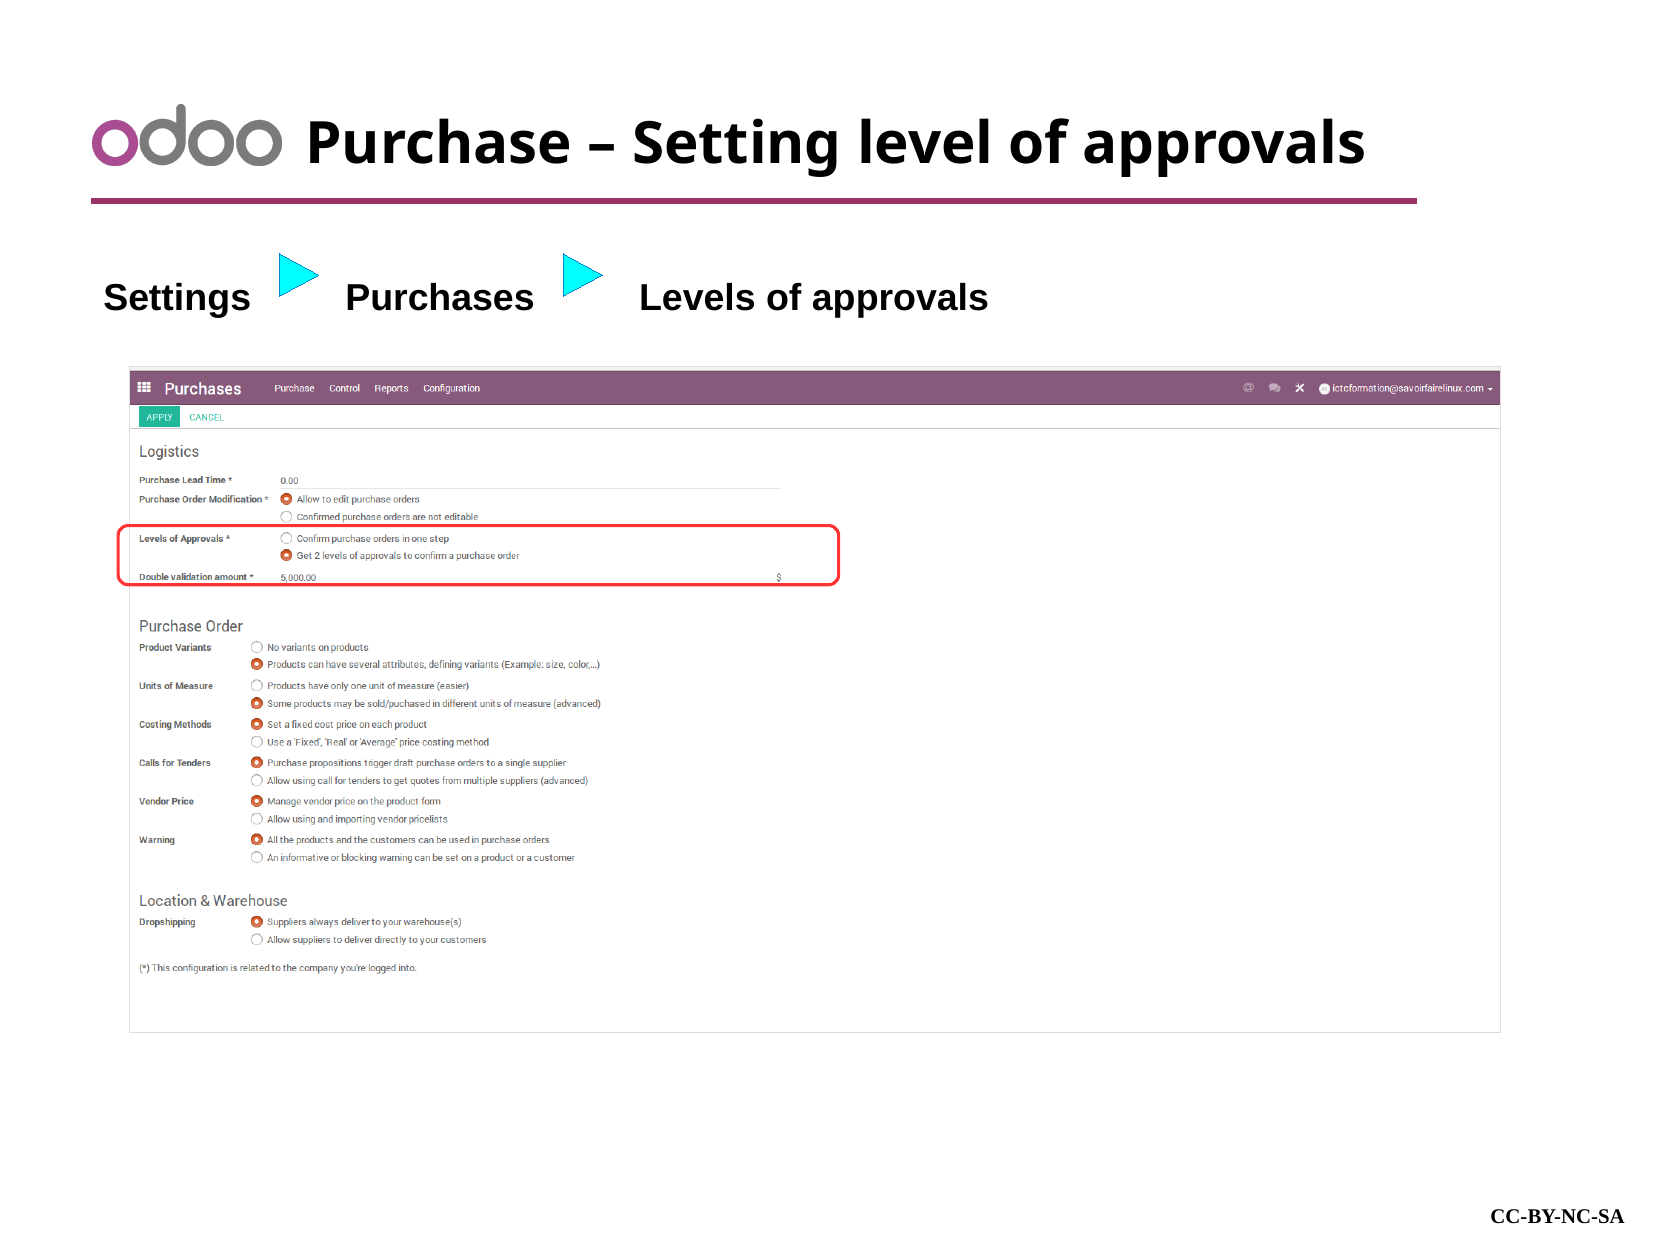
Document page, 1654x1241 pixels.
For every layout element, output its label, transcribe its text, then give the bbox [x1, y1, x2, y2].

picture [1495, 366, 1501, 1033]
text_box Settings Purchases Levels of approvals [53, 248, 1495, 1138]
text_box [279, 253, 319, 297]
picture [92, 104, 282, 166]
title Purchase – Setting level of approvals [305, 37, 1568, 245]
text_box [563, 253, 603, 297]
